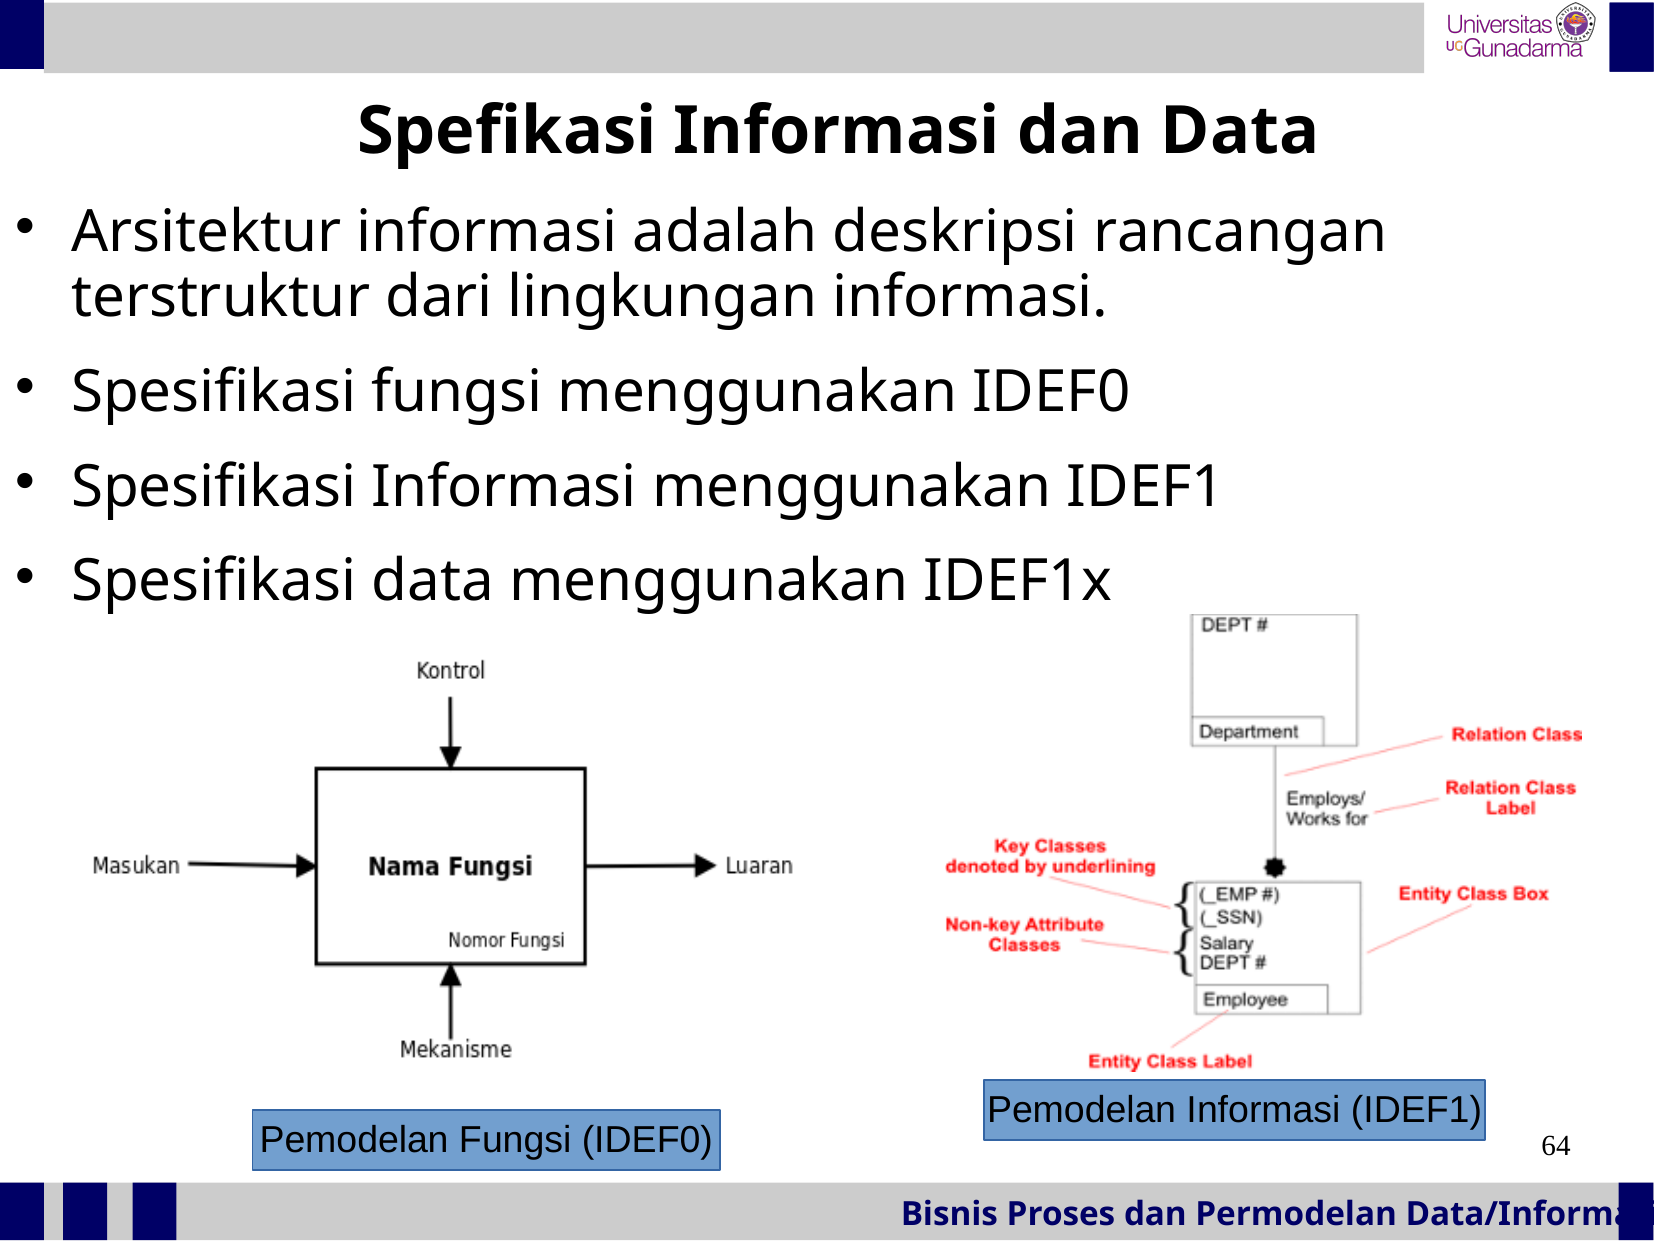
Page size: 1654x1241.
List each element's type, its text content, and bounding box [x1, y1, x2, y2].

text_box Arsitektur informasi adalah deskripsi rancangan terstruktur dari lingkungan informasi. Spesifikasi fungsi menggunakan IDEF0 Spesifikasi Informasi menggunakan IDEF1 Spesifikasi data menggunakan IDEF1x [15, 195, 1636, 601]
picture [1437, 2, 1610, 42]
text_box Pemodelan Fungsi (IDEF0) [252, 1110, 721, 1170]
picture [945, 614, 1582, 1072]
text_box Pemodelan Informasi (IDEF1) [984, 1080, 1486, 1141]
title Spefikasi Informasi dan Data [0, 42, 1654, 211]
picture [81, 644, 796, 1066]
